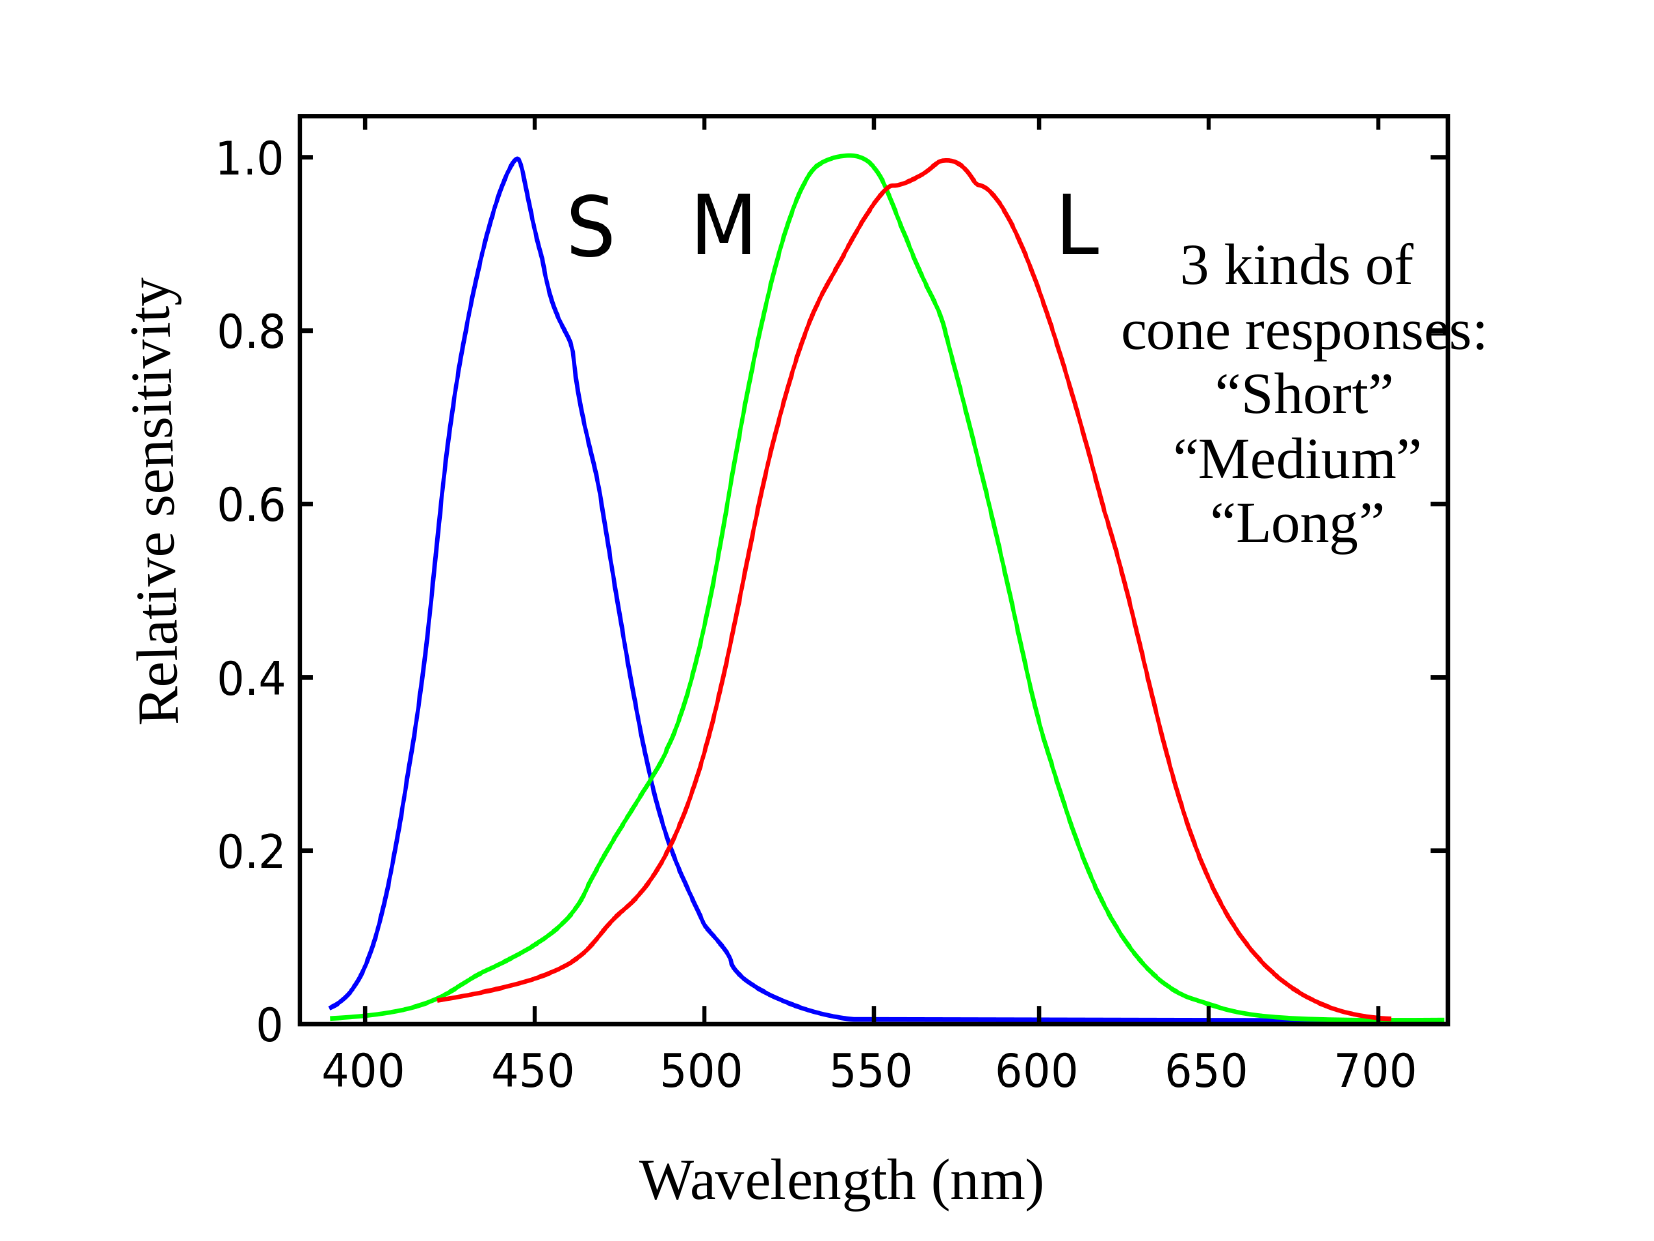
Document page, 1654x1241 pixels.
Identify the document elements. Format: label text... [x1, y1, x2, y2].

text_box Wavelength (nm) [405, 1140, 1280, 1241]
picture [210, 104, 1458, 1094]
text_box Relative sensitivity [105, 102, 255, 901]
text_box 3 kinds of cone responses: “Short” “Medium” “Long” [1095, 225, 1516, 563]
